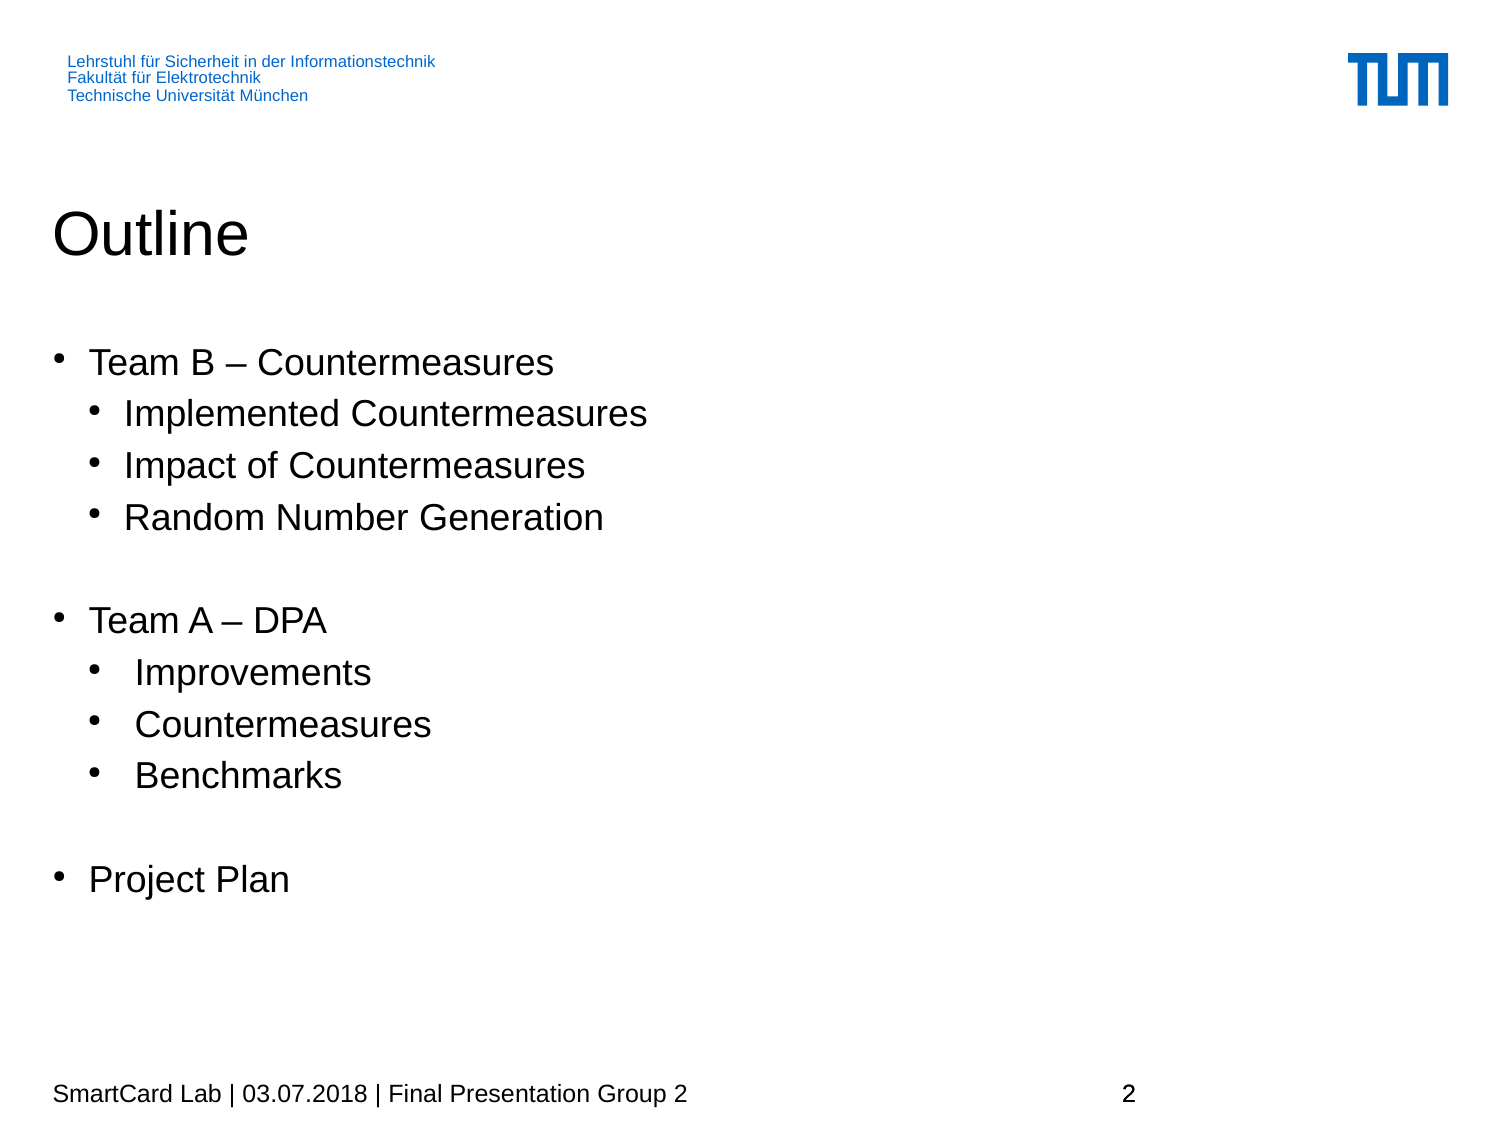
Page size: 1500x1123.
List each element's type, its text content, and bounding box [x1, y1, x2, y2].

title Outline [52, 192, 1453, 268]
text_box <number> [1122, 1062, 1459, 1123]
text_box SmartCard Lab | 03.07.2018 | Final Presentation Group 2 [52, 1062, 1116, 1123]
list Team B – Countermeasures Implemented Countermeasures Impact of Countermeasures Random Number Generation Team A – DPA Improvements Countermeasures Benchmarks Project Plan [52, 330, 1453, 952]
